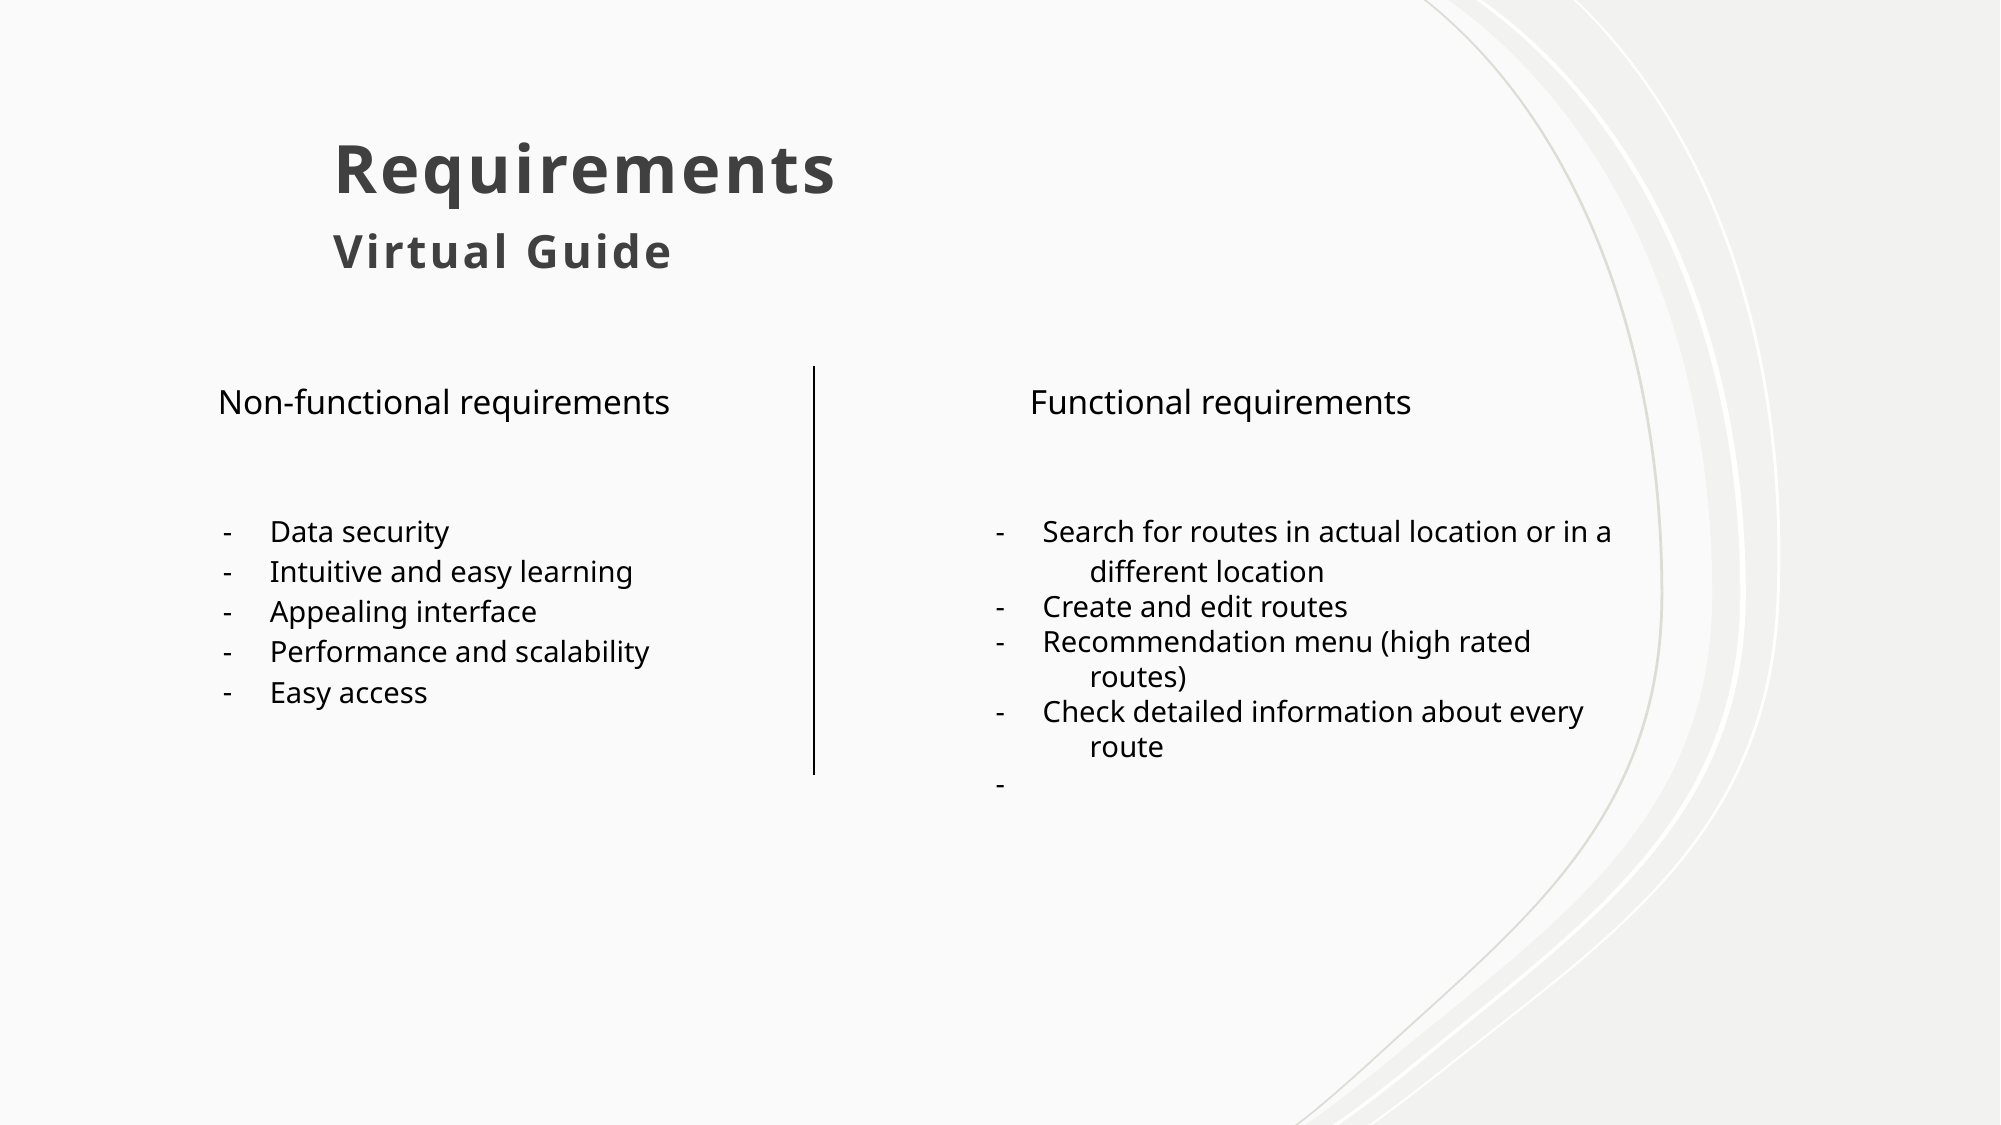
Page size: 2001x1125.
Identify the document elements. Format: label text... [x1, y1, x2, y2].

text_box Non-functional requirements [146, 365, 743, 437]
text_box Data security Intuitive and easy learning Appealing interface Performance and scalability Easy access [157, 493, 743, 727]
text_box Search for routes in actual location or in a different location Create and edit routes Recommendation menu (high rated routes) Check detailed information about every route [928, 493, 1629, 817]
text_box Functional requirements [903, 365, 1540, 437]
text_box [0, 0, 2000, 1125]
title Requirements Virtual Guide [315, 72, 1441, 294]
